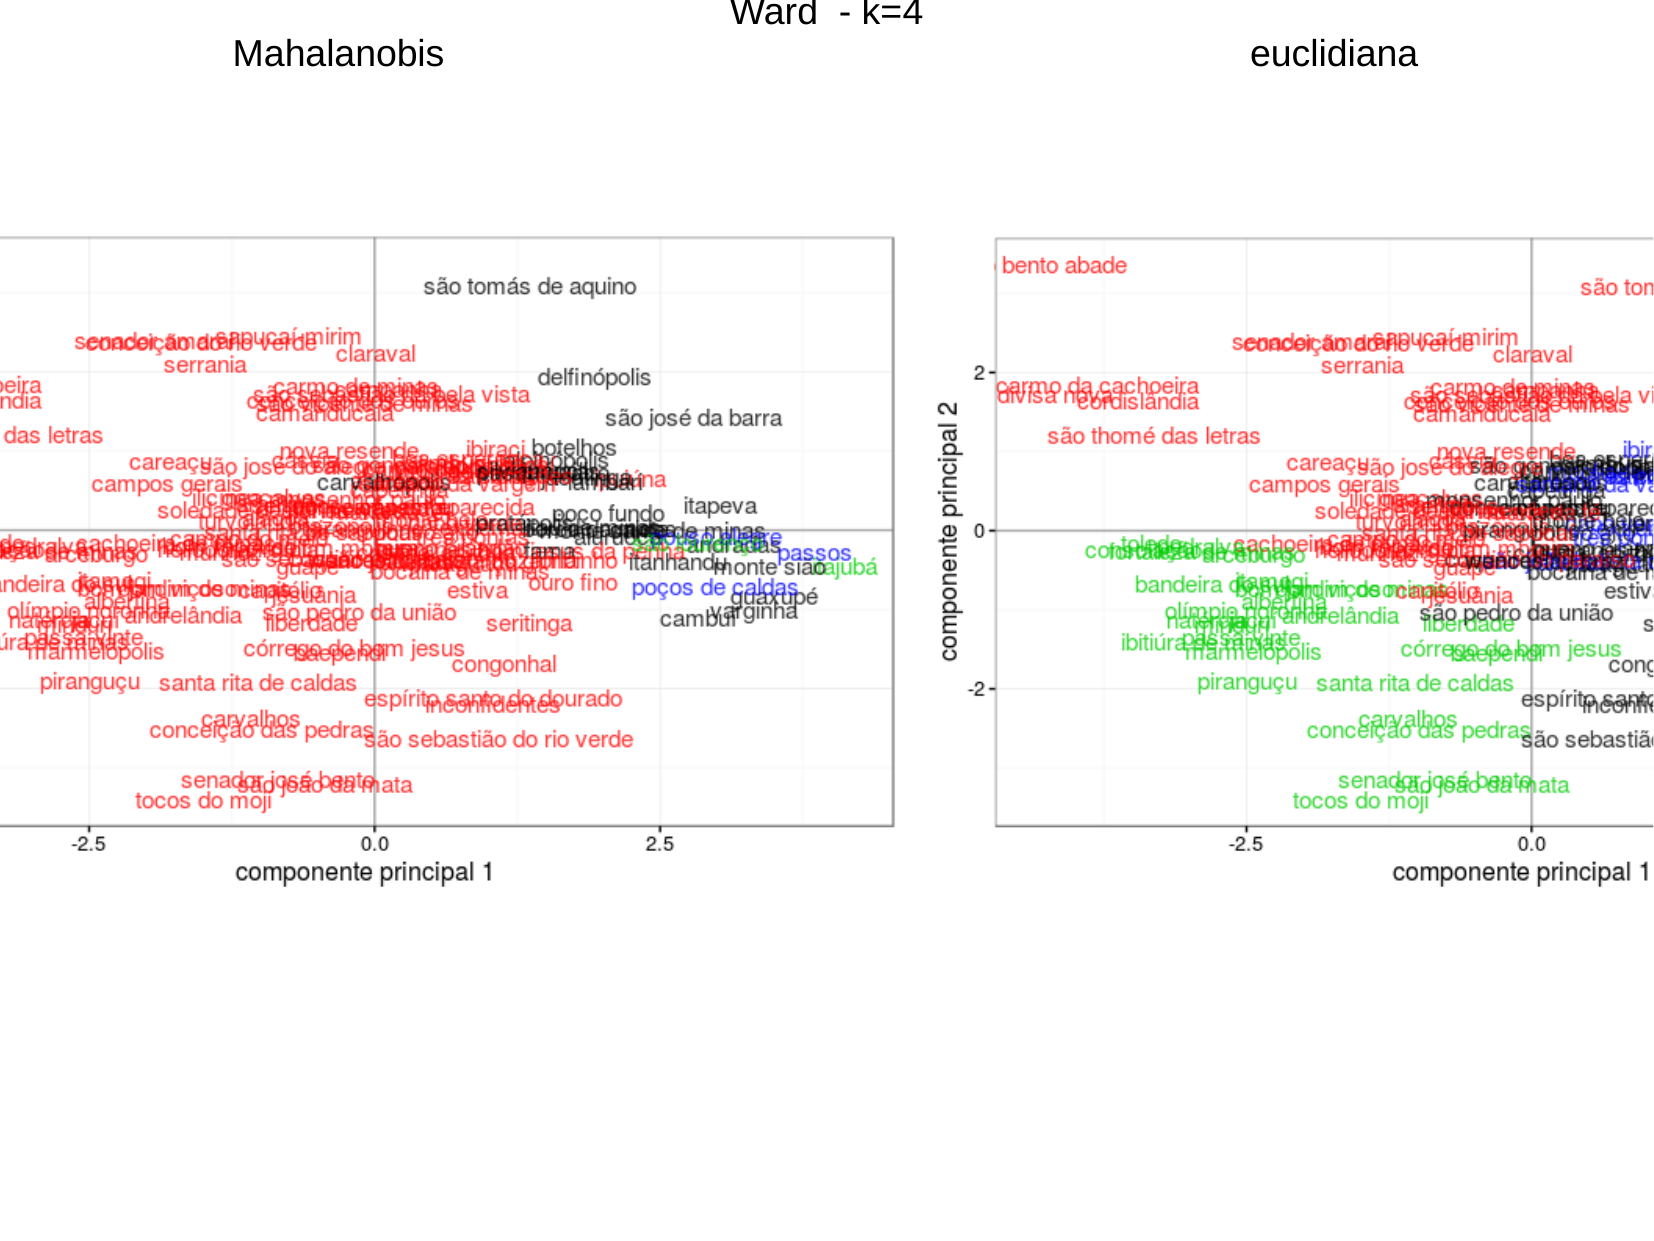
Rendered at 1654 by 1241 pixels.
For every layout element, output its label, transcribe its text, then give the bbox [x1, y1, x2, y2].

picture [0, 188, 906, 898]
title Ward - k=4 Mahalanobis euclidiana [82, 0, 1571, 137]
picture [921, 189, 1654, 898]
